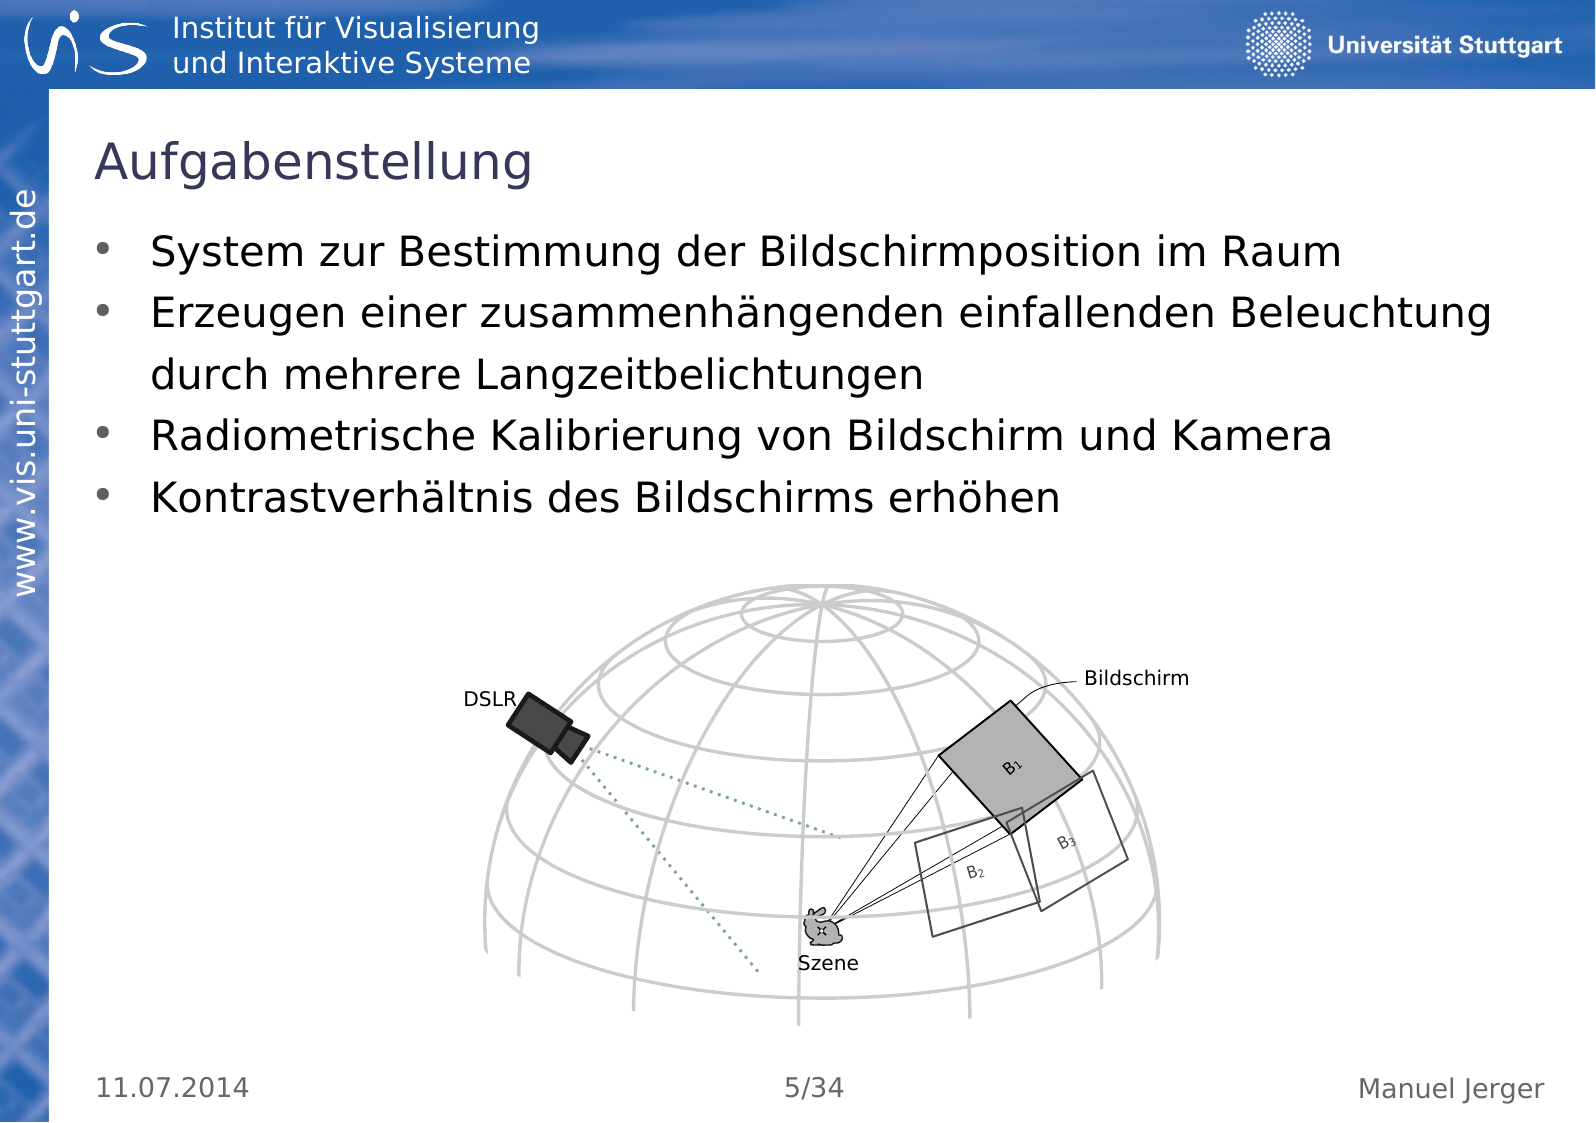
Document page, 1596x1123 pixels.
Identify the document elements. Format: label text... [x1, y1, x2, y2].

picture [0, 0, 49, 1122]
title Aufgabenstellung [94, 117, 1534, 201]
list System zur Bestimmung der Bildschirmposition im Raum Erzeugen einer zusammenhängenden einfallenden Beleuchtung durch mehrere Langzeitbelichtungen Radiometrische Kalibrierung von Bildschirm und Kamera Kontrastverhältnis des Bildschirms erhöhen [94, 224, 1548, 619]
picture [402, 584, 1240, 1045]
picture [24, 0, 1596, 89]
